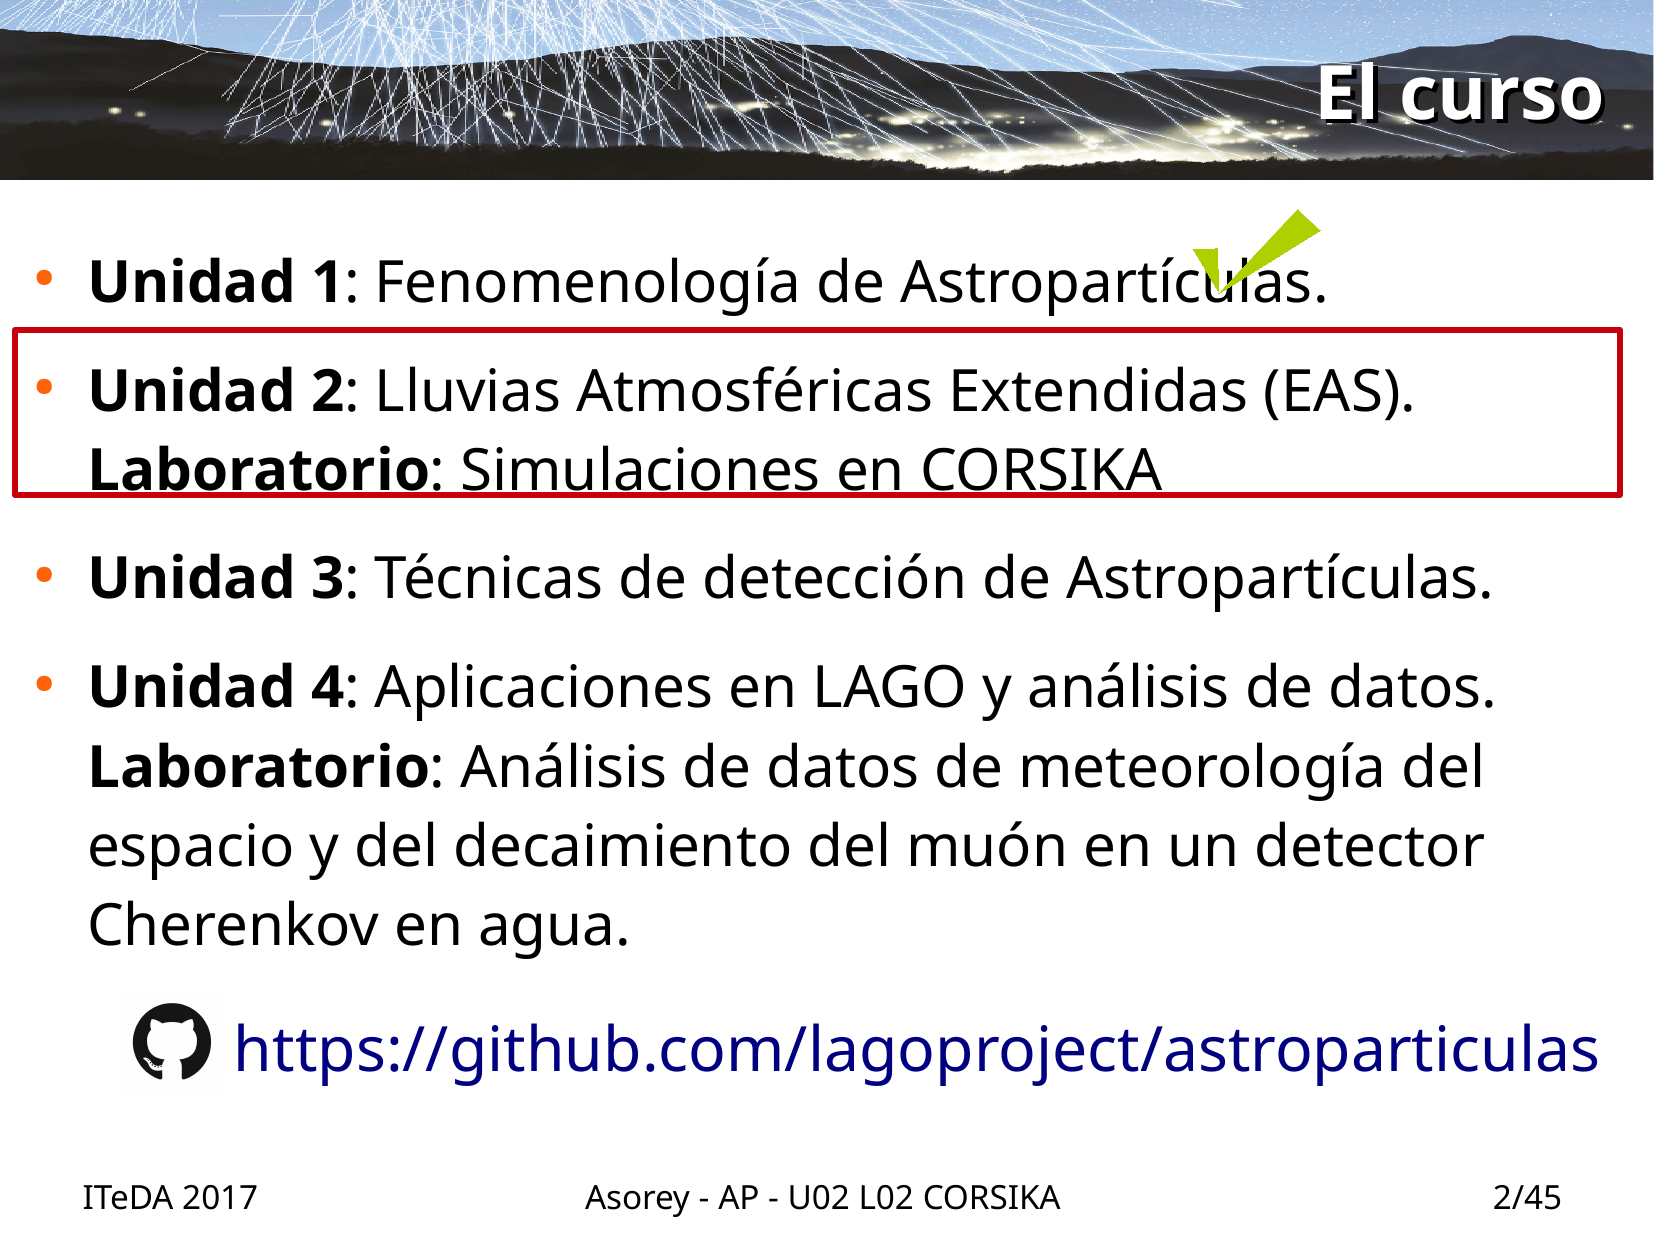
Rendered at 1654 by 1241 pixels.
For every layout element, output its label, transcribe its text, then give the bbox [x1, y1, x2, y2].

text_box [1193, 209, 1321, 294]
title El curso [45, 15, 1606, 166]
list Unidad 1: Fenomenología de Astropartículas. Unidad 2: Lluvias Atmosféricas Extendidas (EAS). Laboratorio: Simulaciones en CORSIKA Unidad 3: Técnicas de detección de Astropartículas. Unidad 4: Aplicaciones en LAGO y análisis de datos. Laboratorio: Análisis de datos de meteorología del espacio y del decaimiento del muón en un detector Cherenkov en agua. [18, 333, 1617, 492]
picture [120, 989, 224, 1094]
list https://github.com/lagoproject/astroparticulas [146, 1005, 1636, 1185]
picture [0, 0, 1654, 180]
list Unidad 1: Fenomenología de Astropartículas. Unidad 2: Lluvias Atmosféricas Extendidas (EAS). Laboratorio: Simulaciones en CORSIKA Unidad 3: Técnicas de detección de Astropartículas. Unidad 4: Aplicaciones en LAGO y análisis de datos. Laboratorio: Análisis de datos de meteorología del espacio y del decaimiento del muón en un detector Cherenkov en agua. [16, 240, 1621, 327]
list Unidad 1: Fenomenología de Astropartículas. Unidad 2: Lluvias Atmosféricas Extendidas (EAS). Laboratorio: Simulaciones en CORSIKA Unidad 3: Técnicas de detección de Astropartículas. Unidad 4: Aplicaciones en LAGO y análisis de datos. Laboratorio: Análisis de datos de meteorología del espacio y del decaimiento del muón en un detector Cherenkov en agua. [16, 498, 1621, 991]
